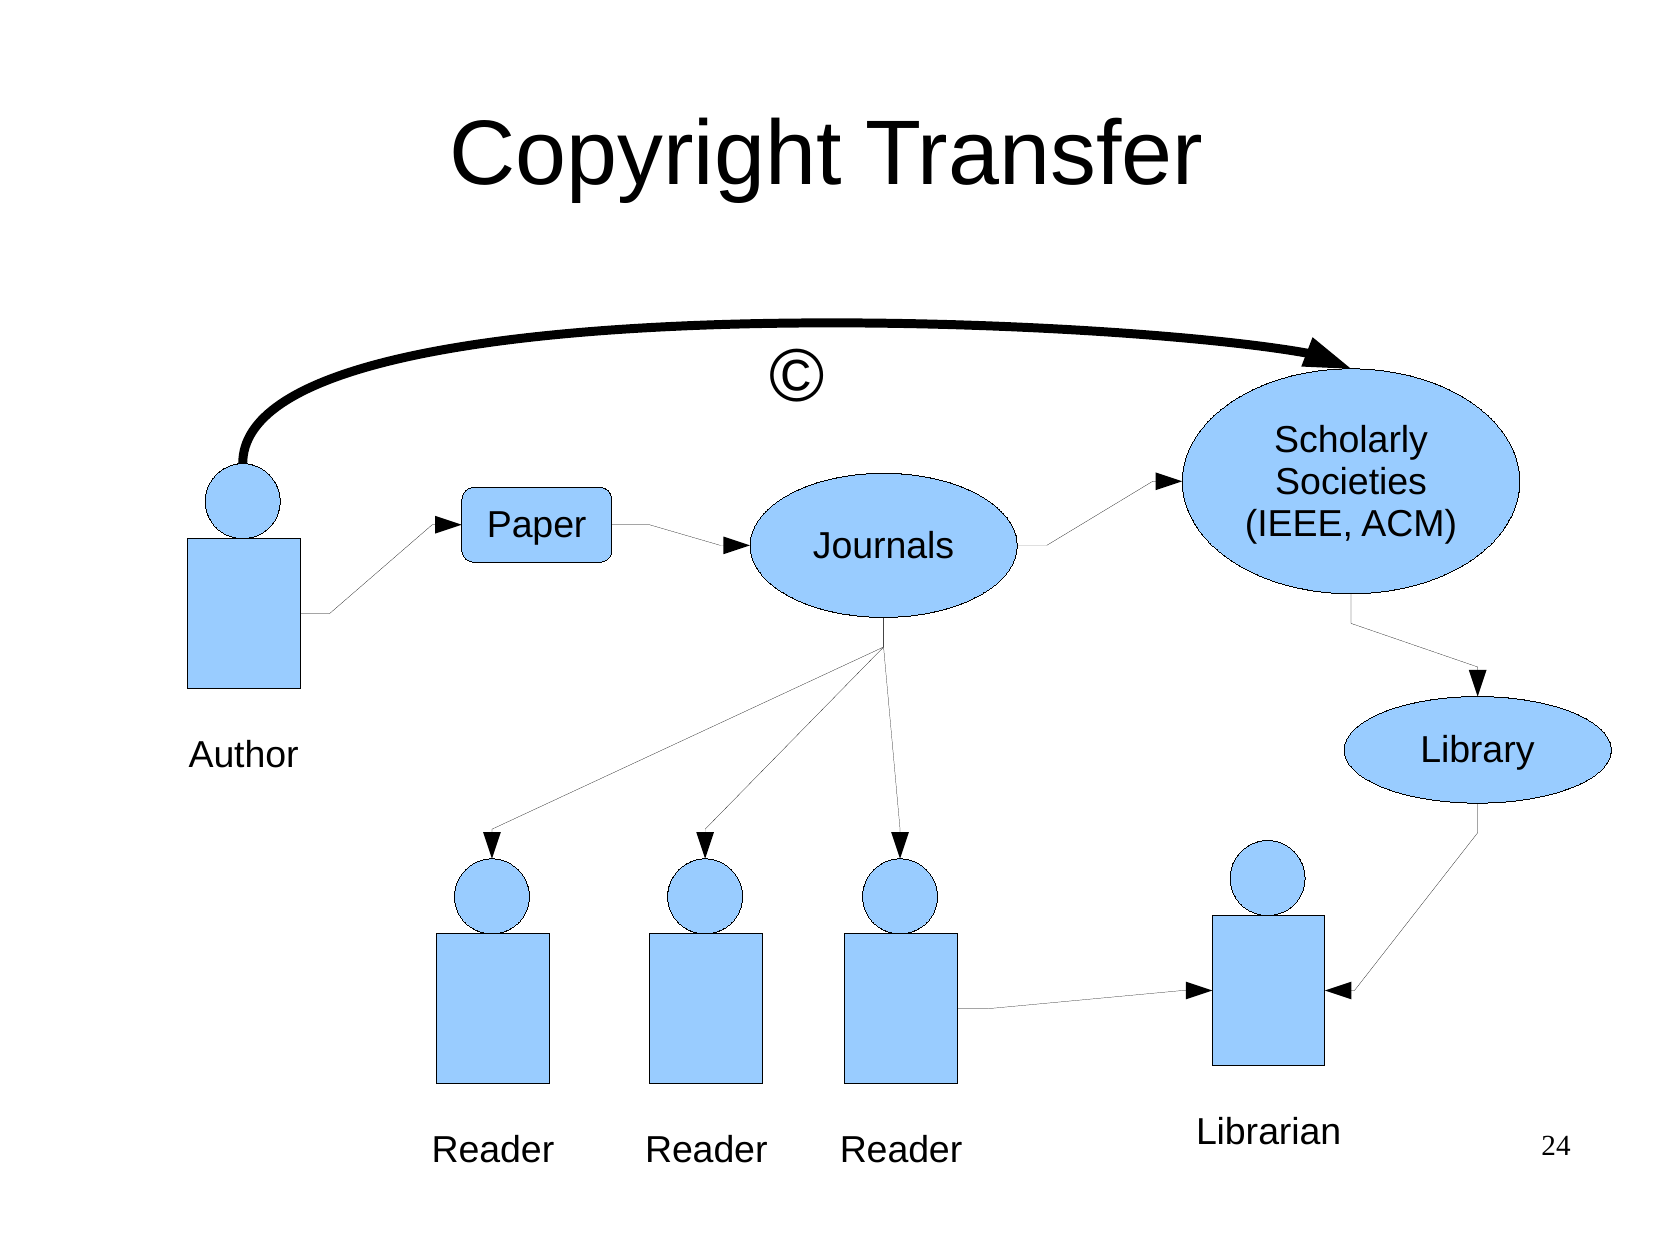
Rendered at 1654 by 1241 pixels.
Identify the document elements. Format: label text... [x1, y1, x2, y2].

text_box Journals [750, 473, 1018, 618]
text_box Library [1344, 696, 1612, 804]
text_box Paper [461, 487, 612, 563]
text_box Scholarly Societies (IEEE, ACM) [1182, 368, 1520, 594]
text_box Reader [399, 1121, 587, 1179]
text_box Reader [807, 1121, 995, 1179]
text_box Author [150, 726, 338, 783]
text_box [187, 463, 301, 689]
text_box [649, 858, 763, 1084]
title Copyright Transfer [82, 49, 1571, 257]
text_box Librarian [1174, 1102, 1363, 1160]
text_box Reader [612, 1121, 800, 1179]
text_box [436, 858, 550, 1084]
text_box [844, 858, 958, 1084]
text_box [1212, 840, 1325, 1066]
